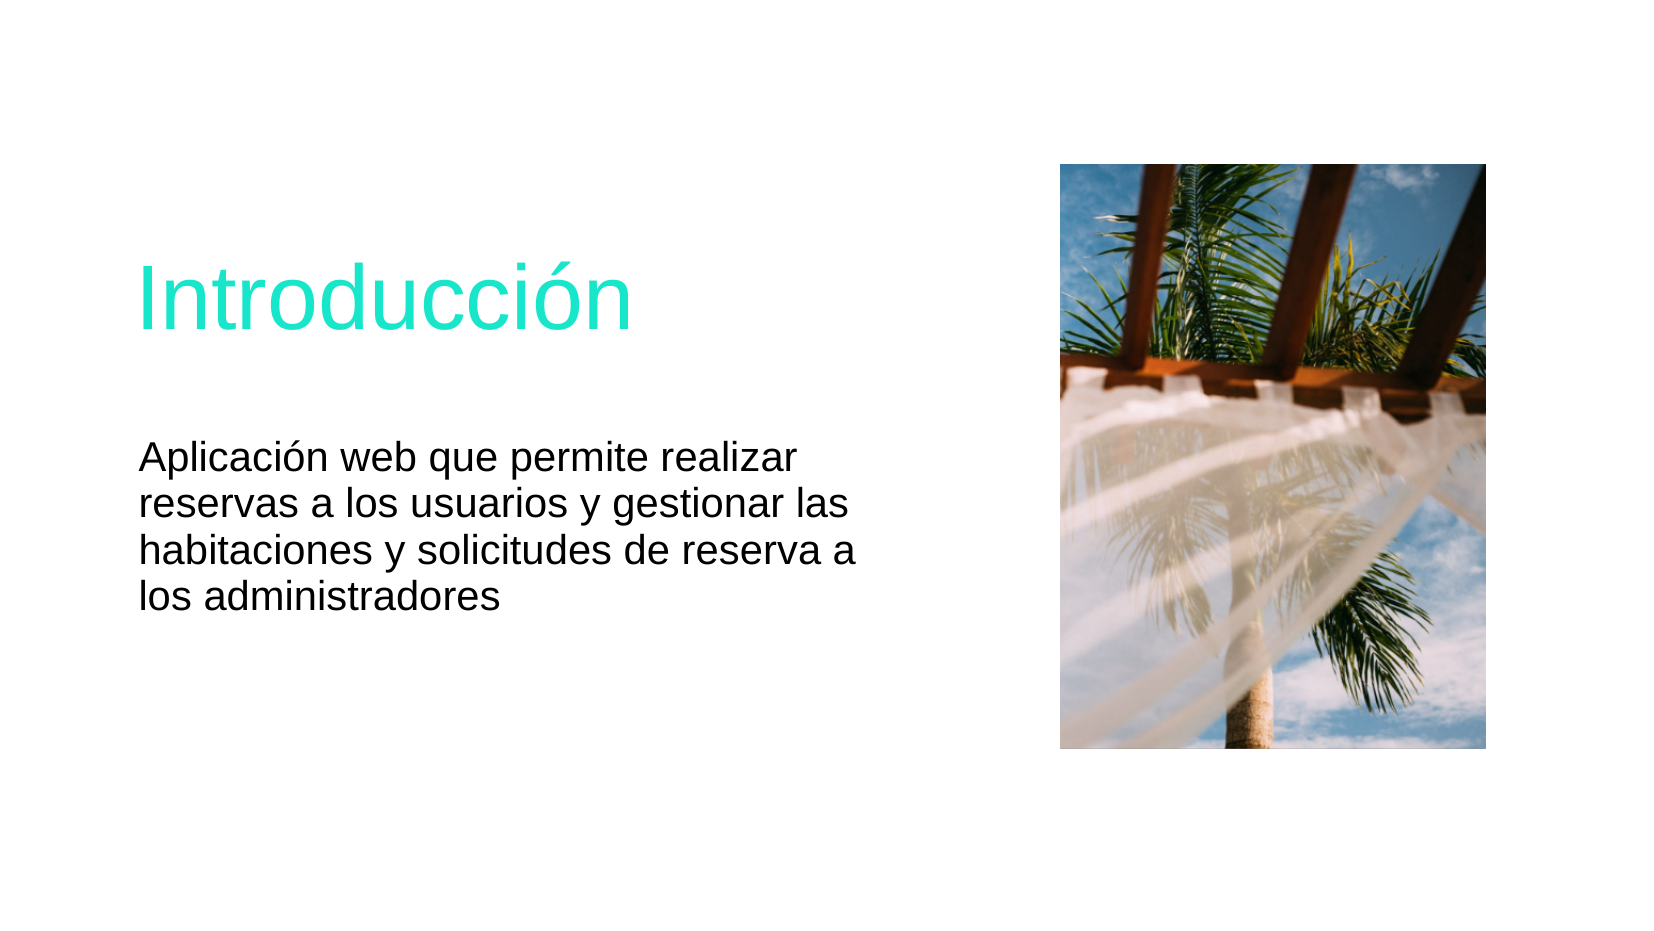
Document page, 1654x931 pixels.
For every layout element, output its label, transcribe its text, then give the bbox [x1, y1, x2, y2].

title Introducción [135, 219, 683, 376]
picture [1060, 164, 1486, 751]
list Aplicación web que permite realizar reservas a los usuarios y gestionar las habitaciones y solicitudes de reserva a los administradores [67, 433, 901, 658]
